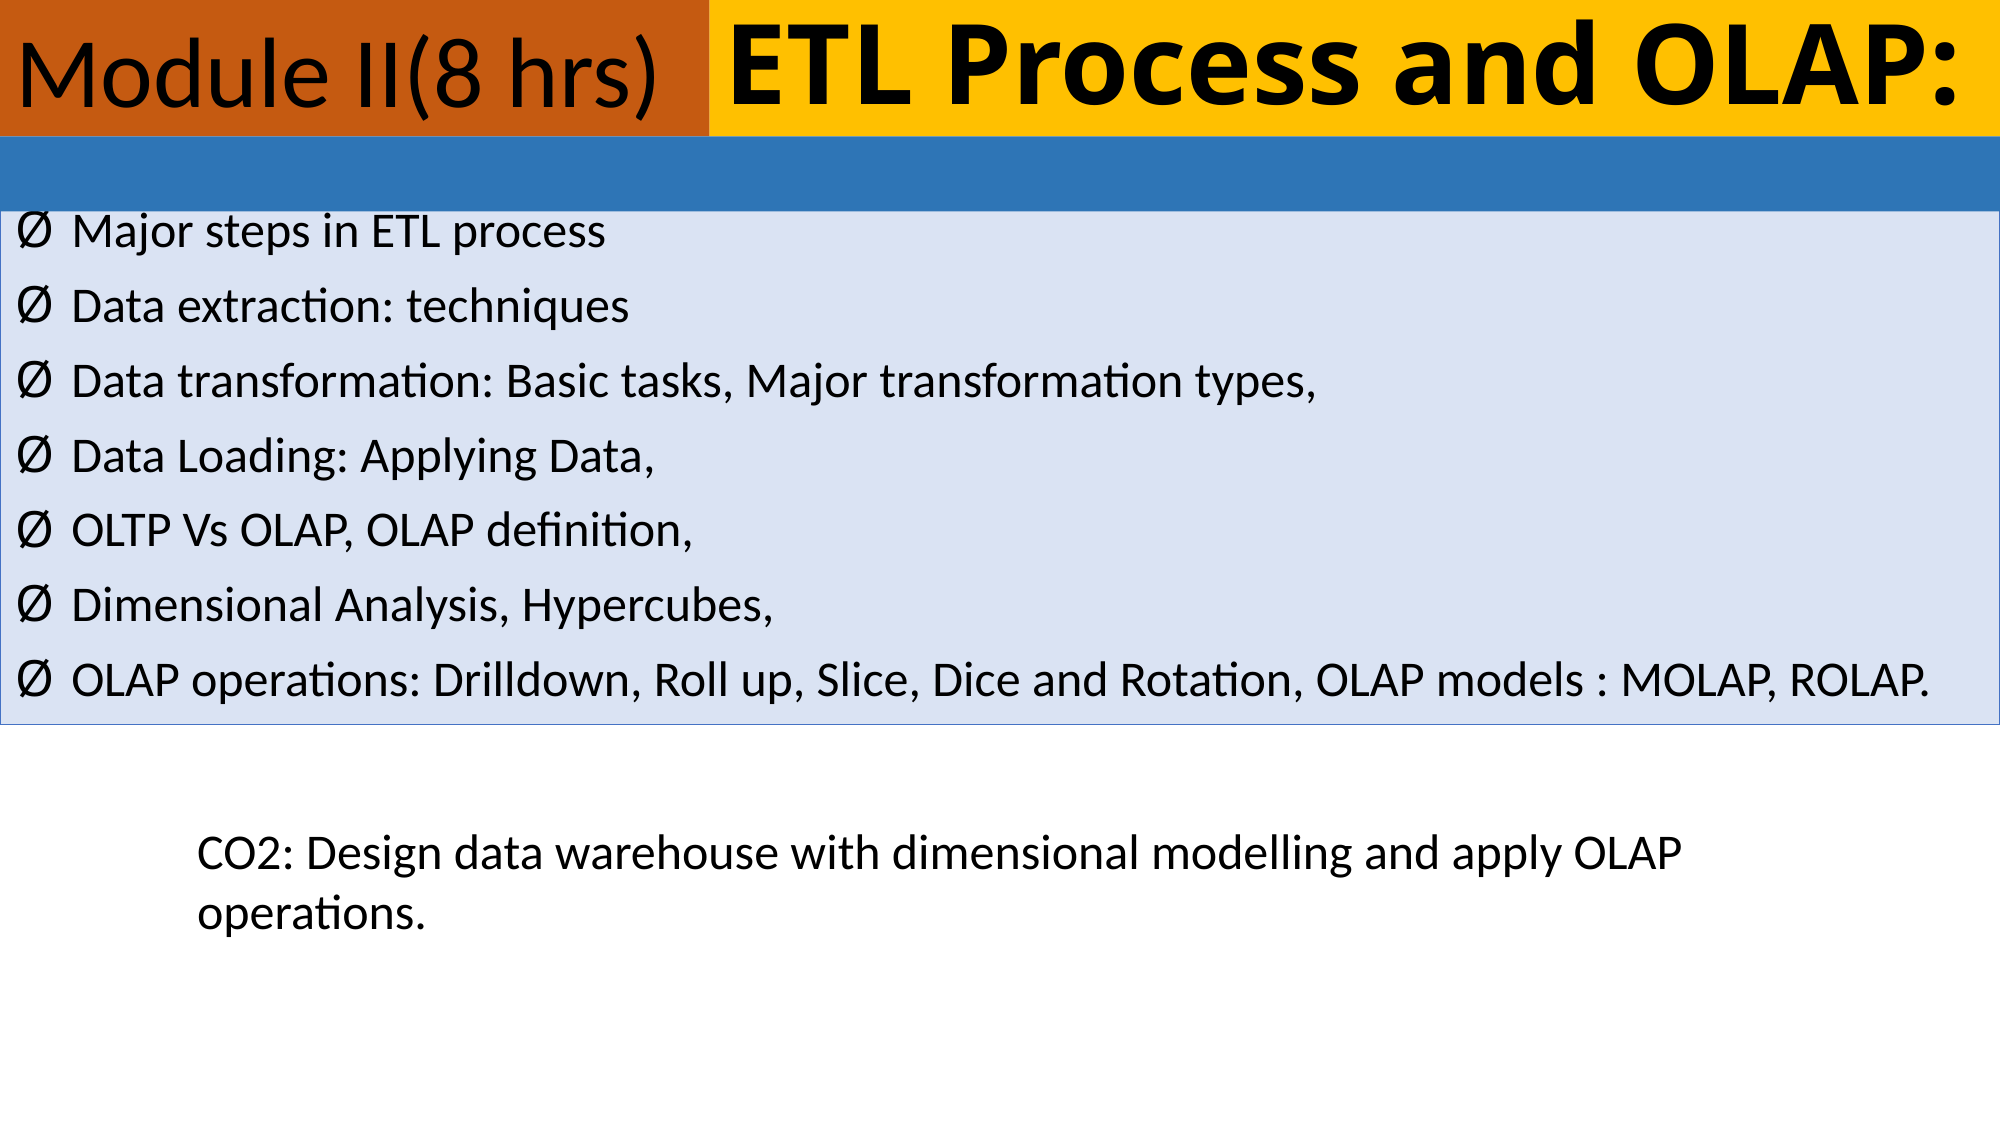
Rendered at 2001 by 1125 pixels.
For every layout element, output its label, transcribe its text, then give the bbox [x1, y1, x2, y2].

subtitle Major steps in ETL process Data extraction: techniques Data transformation: Basic tasks, Major transformation types, Data Loading: Applying Data, OLTP Vs OLAP, OLAP definition, Dimensional Analysis, Hypercubes, OLAP operations: Drilldown, Roll up, Slice, Dice and Rotation, OLAP models : MOLAP, ROLAP. [0, 212, 2000, 725]
text_box [0, 136, 2000, 197]
text_box Module II(8 hrs) [0, 0, 710, 136]
title ETL Process and OLAP: [710, 0, 2000, 136]
text_box CO2: Design data warehouse with dimensional modelling and apply OLAP operations. [182, 811, 1931, 1009]
